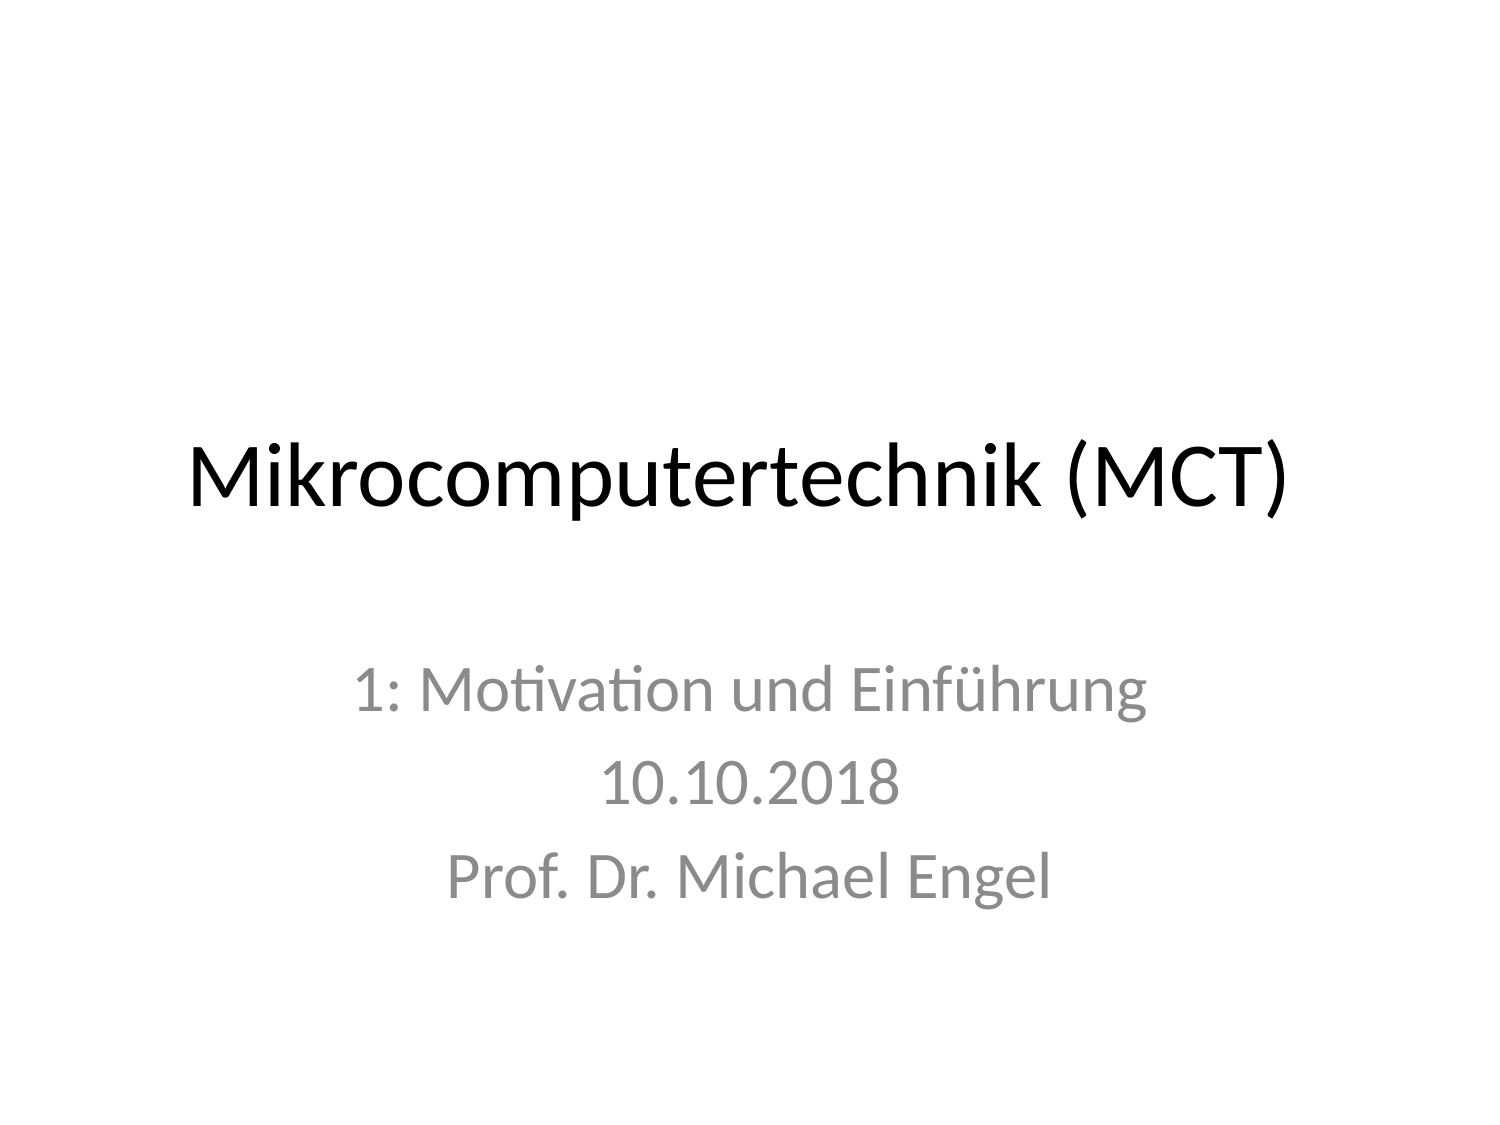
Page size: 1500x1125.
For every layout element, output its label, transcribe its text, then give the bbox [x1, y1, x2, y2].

subtitle 1: Motivation und Einführung 10.10.2018 Prof. Dr. Michael Engel [225, 637, 1275, 925]
title Mikrocomputertechnik (MCT) [112, 349, 1388, 591]
